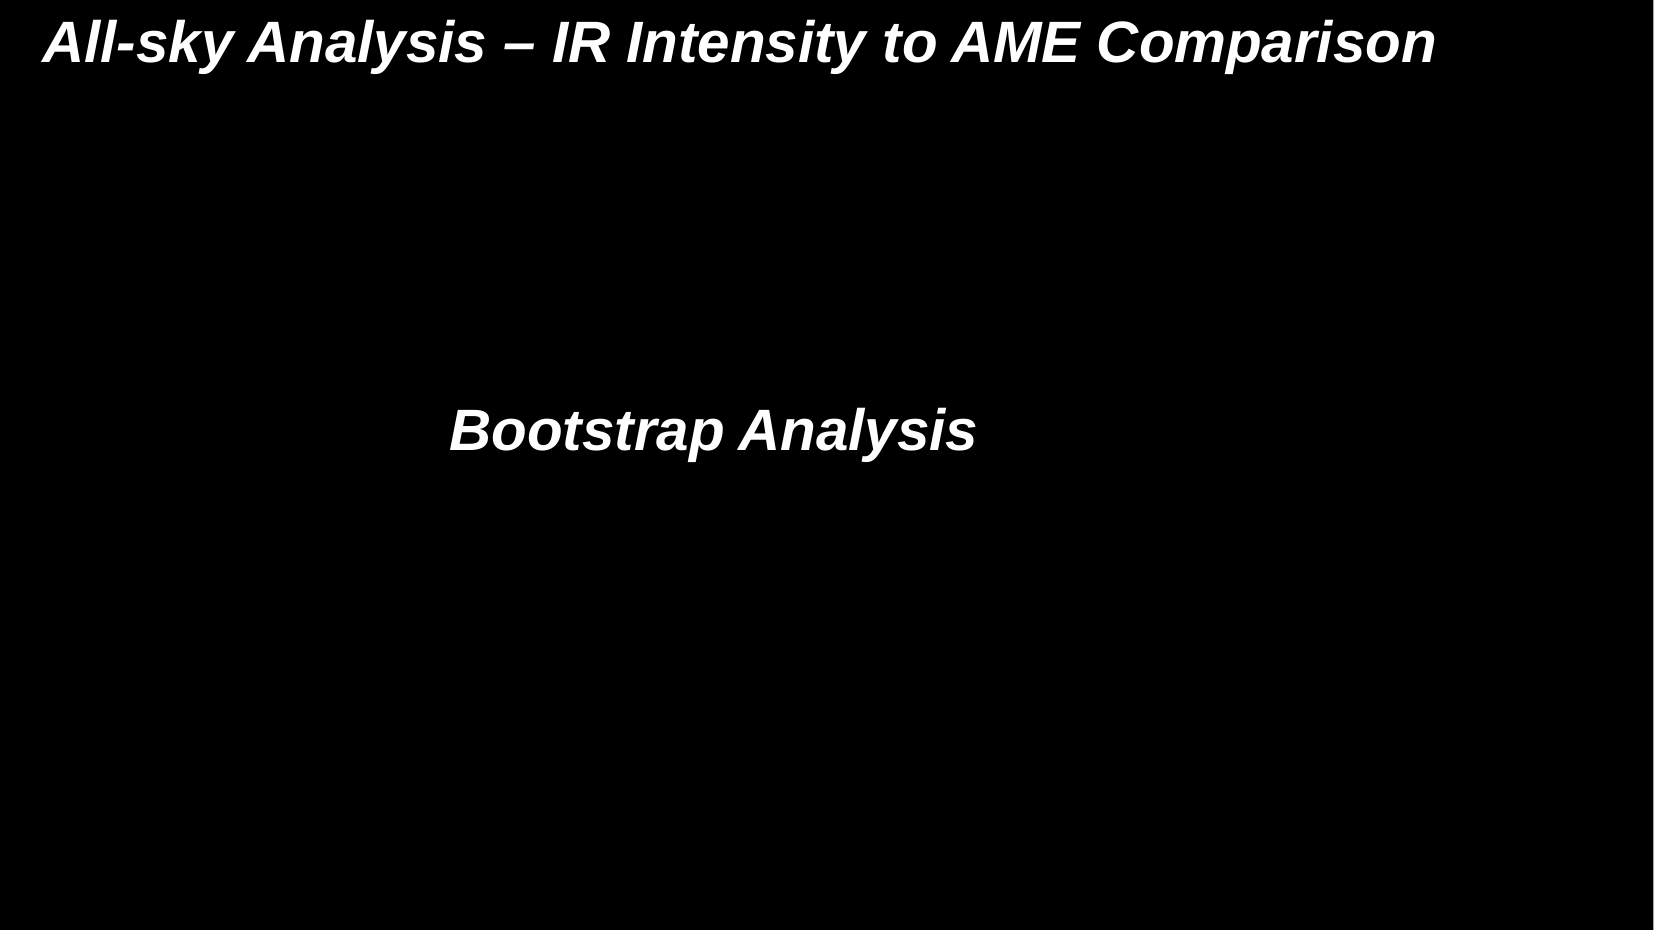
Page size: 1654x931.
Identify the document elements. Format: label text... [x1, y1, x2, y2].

text_box Bootstrap Analysis [435, 390, 1171, 535]
text_box All-sky Analysis – IR Intensity to AME Comparison [7, 9, 1636, 76]
